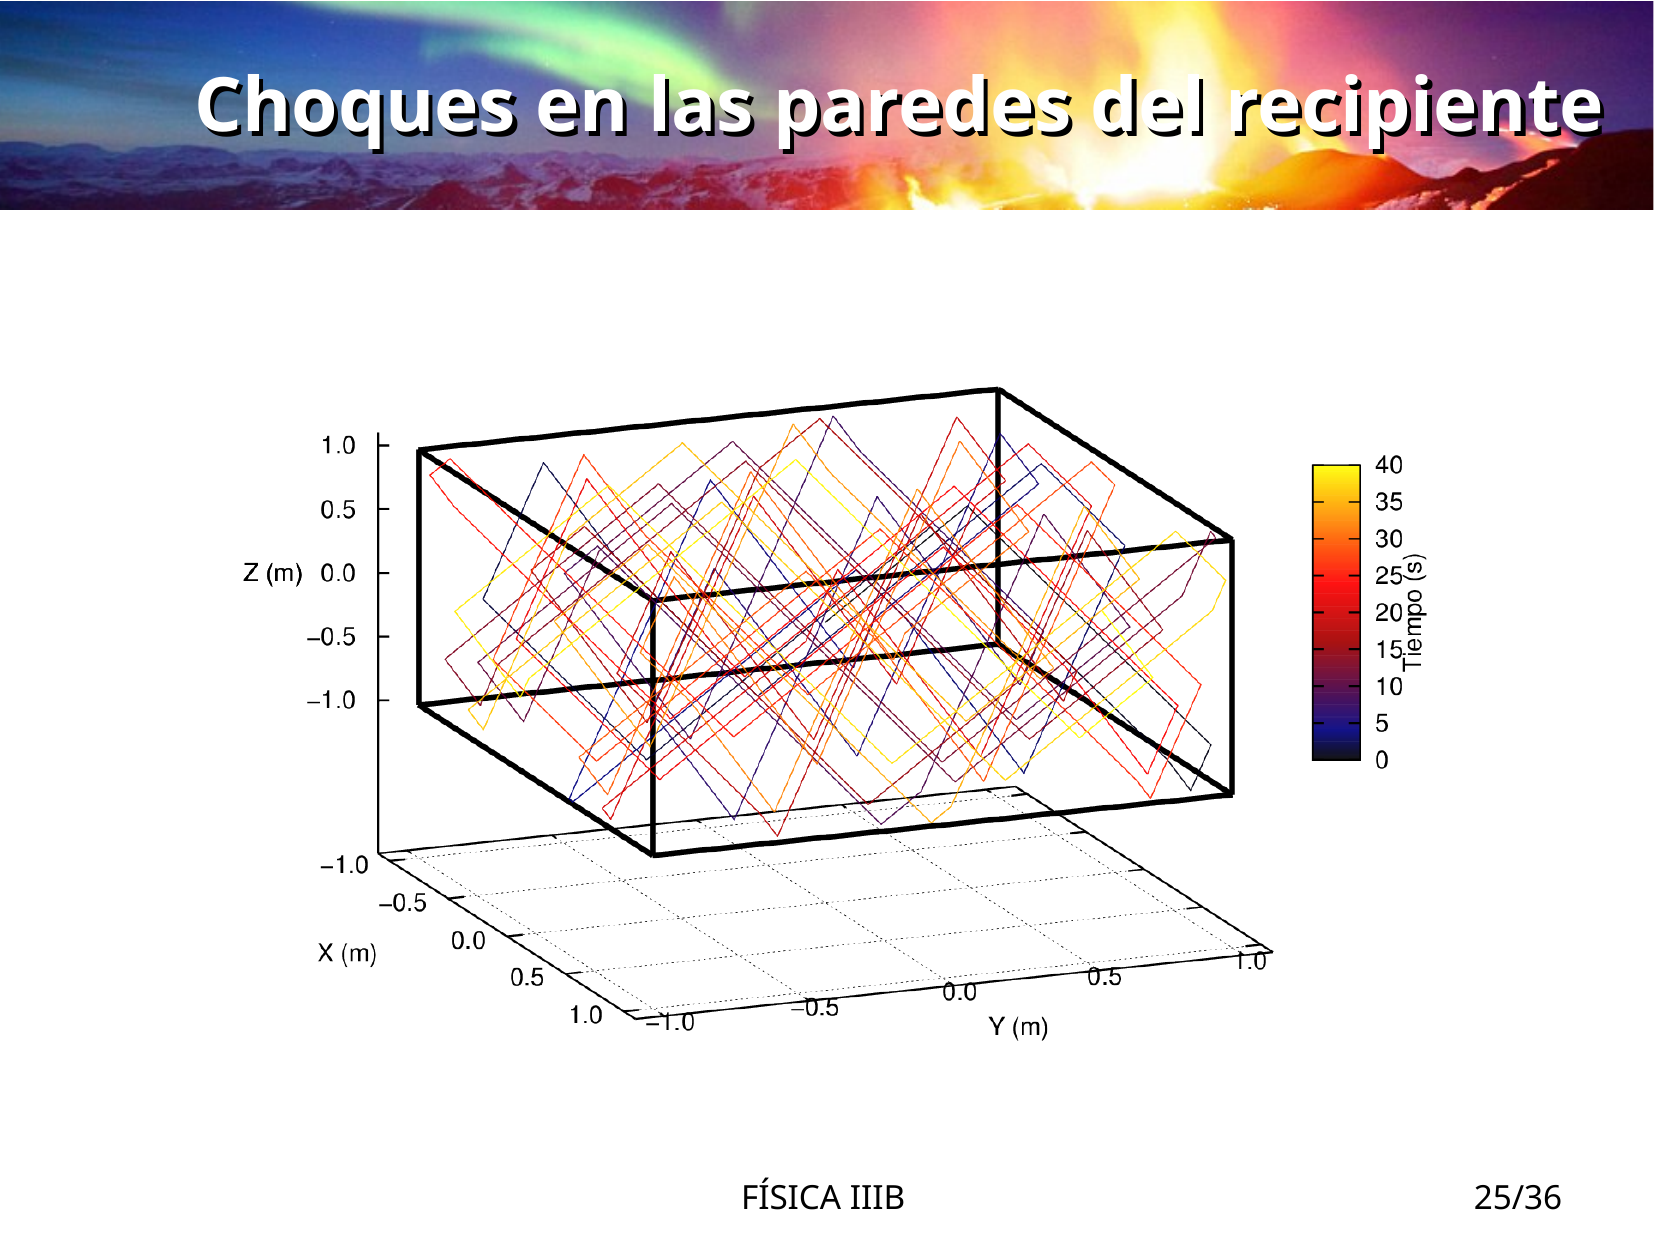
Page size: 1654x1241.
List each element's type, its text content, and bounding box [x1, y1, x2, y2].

title Choques en las paredes del recipiente [45, 15, 1606, 191]
picture [182, 254, 1468, 1156]
picture [0, 1, 1654, 210]
